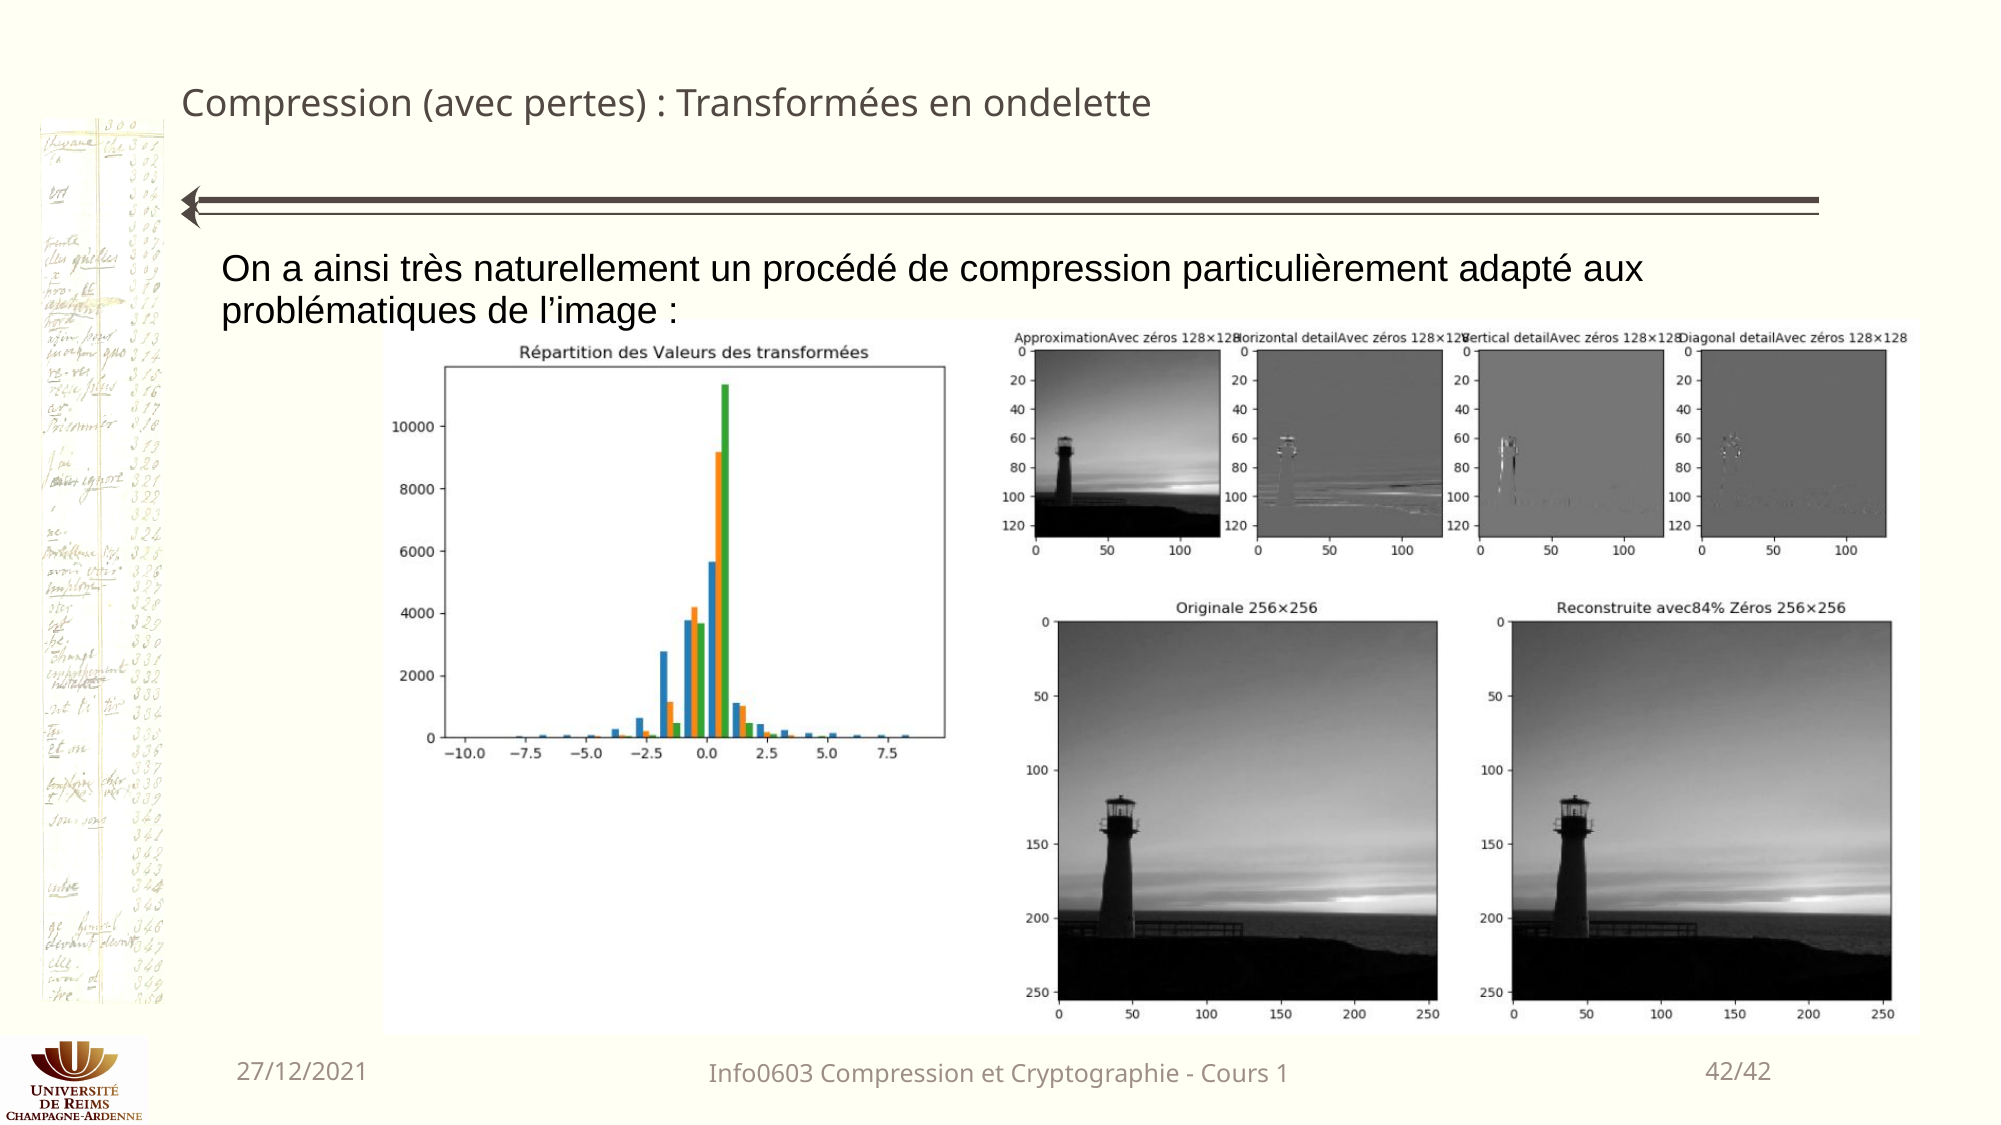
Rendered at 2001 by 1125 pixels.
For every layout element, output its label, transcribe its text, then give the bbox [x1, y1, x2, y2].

title Compression (avec pertes) : Transformées en ondelette [181, 12, 1819, 193]
picture [40, 118, 164, 1004]
picture [383, 319, 1920, 1034]
text_box On a ainsi très naturellement un procédé de compression particulièrement adapté aux problématiques de l’image : [206, 239, 1802, 339]
picture [0, 1035, 148, 1125]
